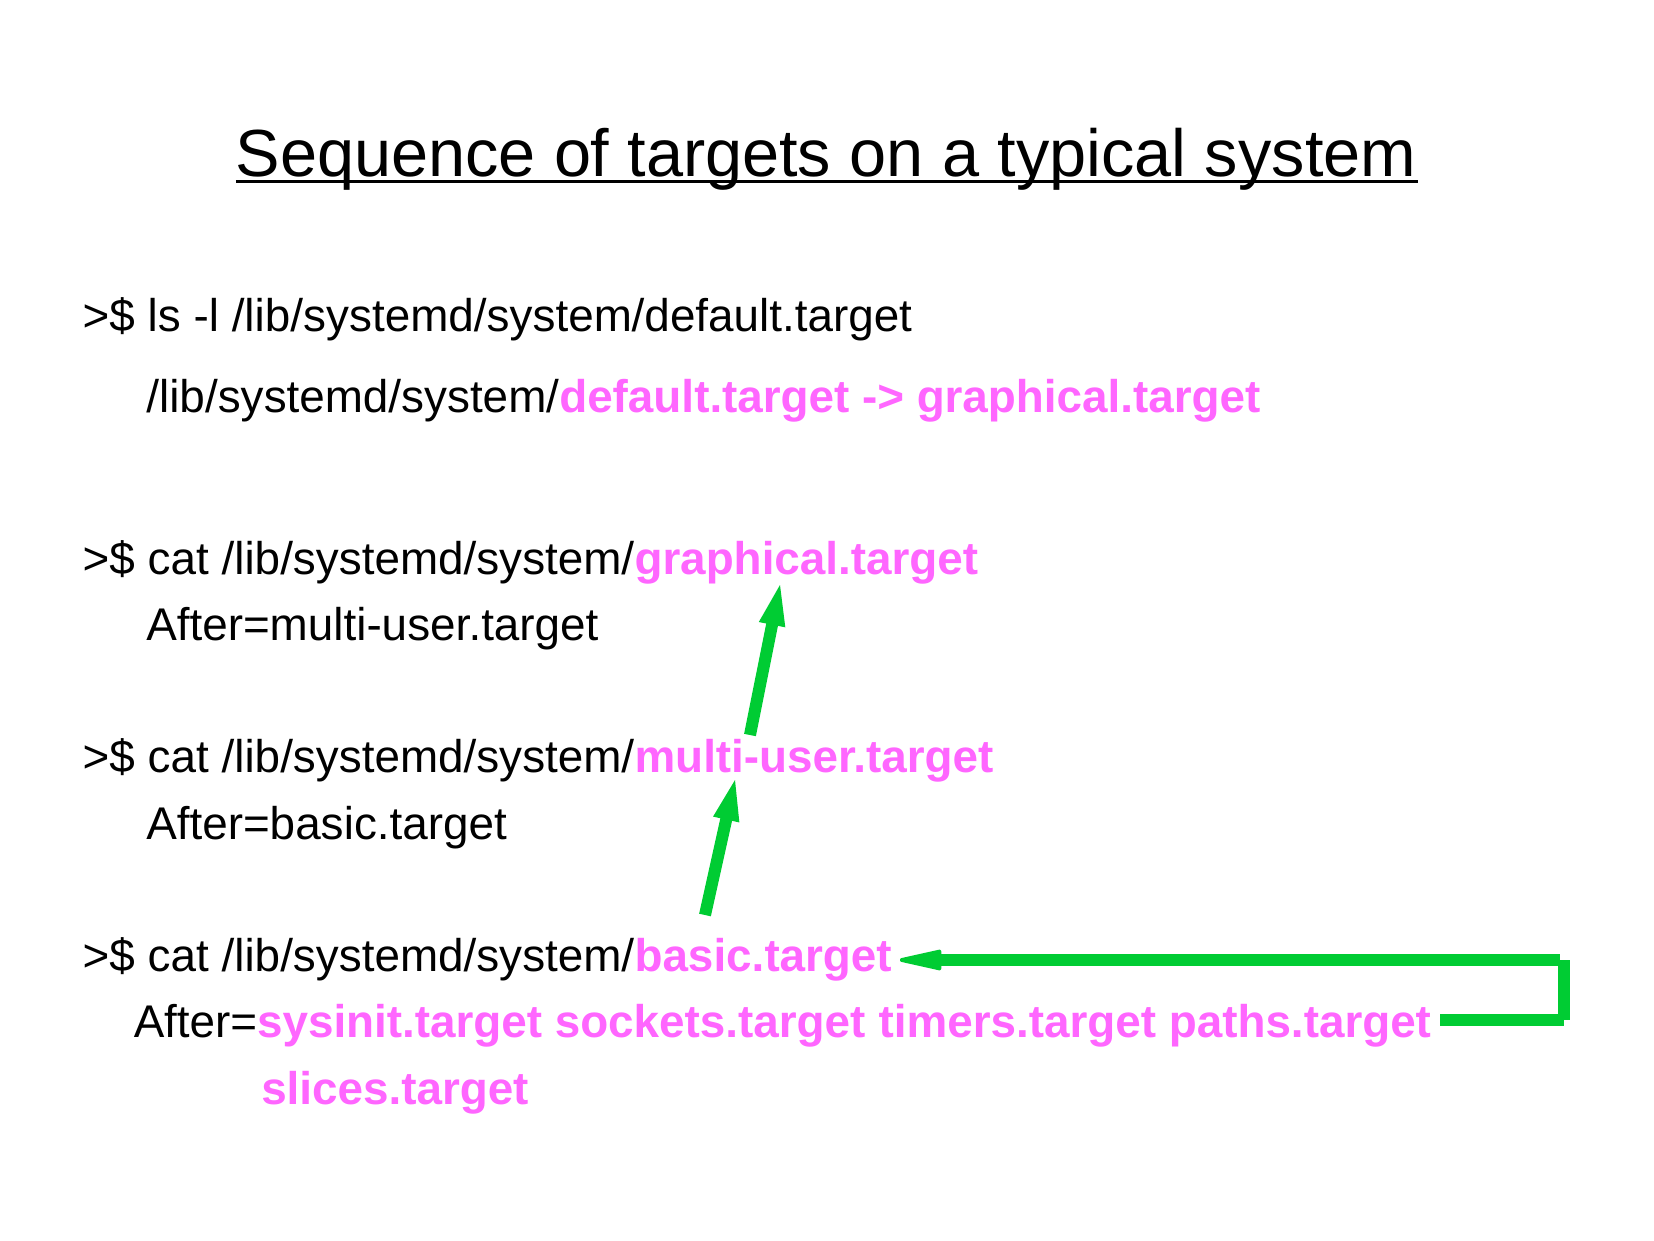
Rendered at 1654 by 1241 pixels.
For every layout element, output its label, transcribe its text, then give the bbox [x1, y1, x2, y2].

title Sequence of targets on a typical system [82, 49, 1571, 257]
list >$ ls -l /lib/systemd/system/default.target /lib/systemd/system/default.target -> graphical.target >$ cat /lib/systemd/system/graphical.target After=multi-user.target >$ cat /lib/systemd/system/multi-user.target After=basic.target >$ cat /lib/systemd/system/basic.target After=sysinit.target sockets.target timers.target paths.target slices.target [82, 290, 1606, 1126]
